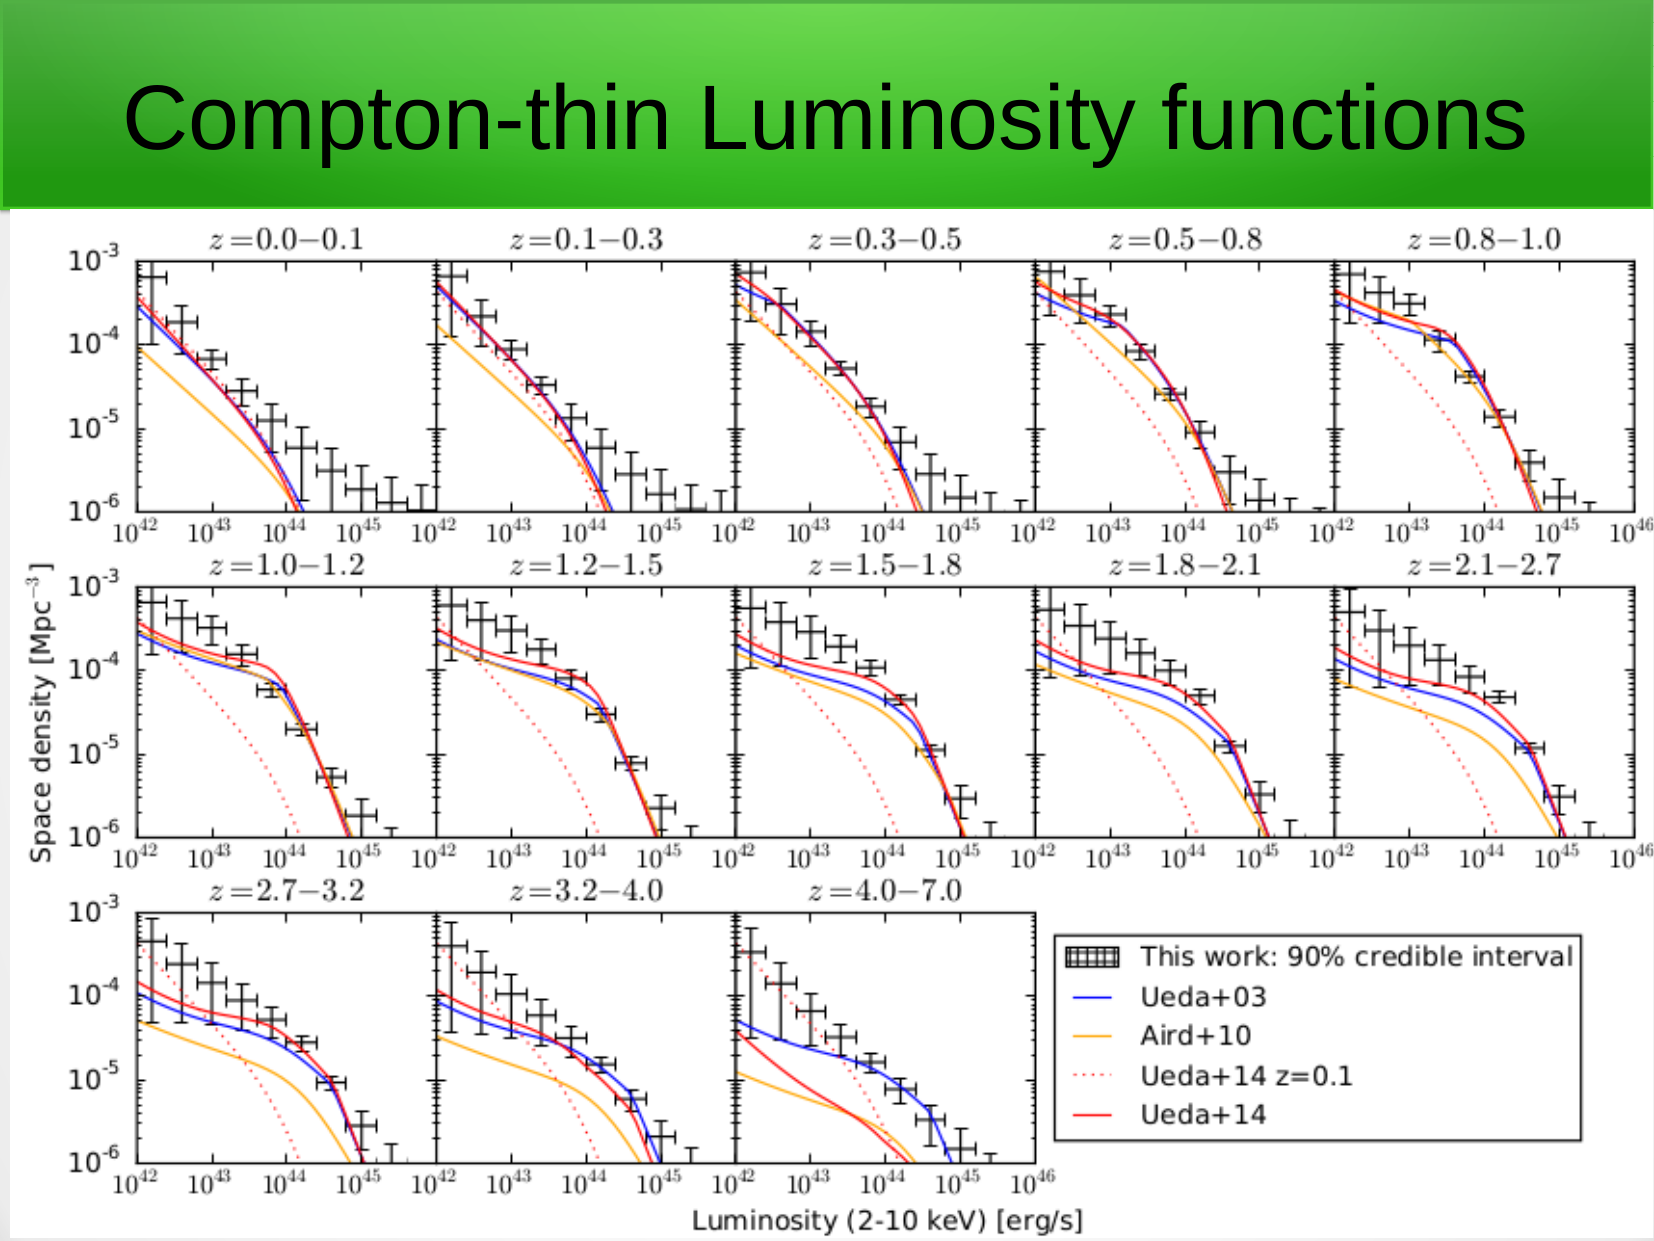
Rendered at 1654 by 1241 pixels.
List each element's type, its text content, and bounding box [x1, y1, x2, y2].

picture [10, 209, 1654, 1238]
title Compton-thin Luminosity functions [82, 47, 1571, 189]
